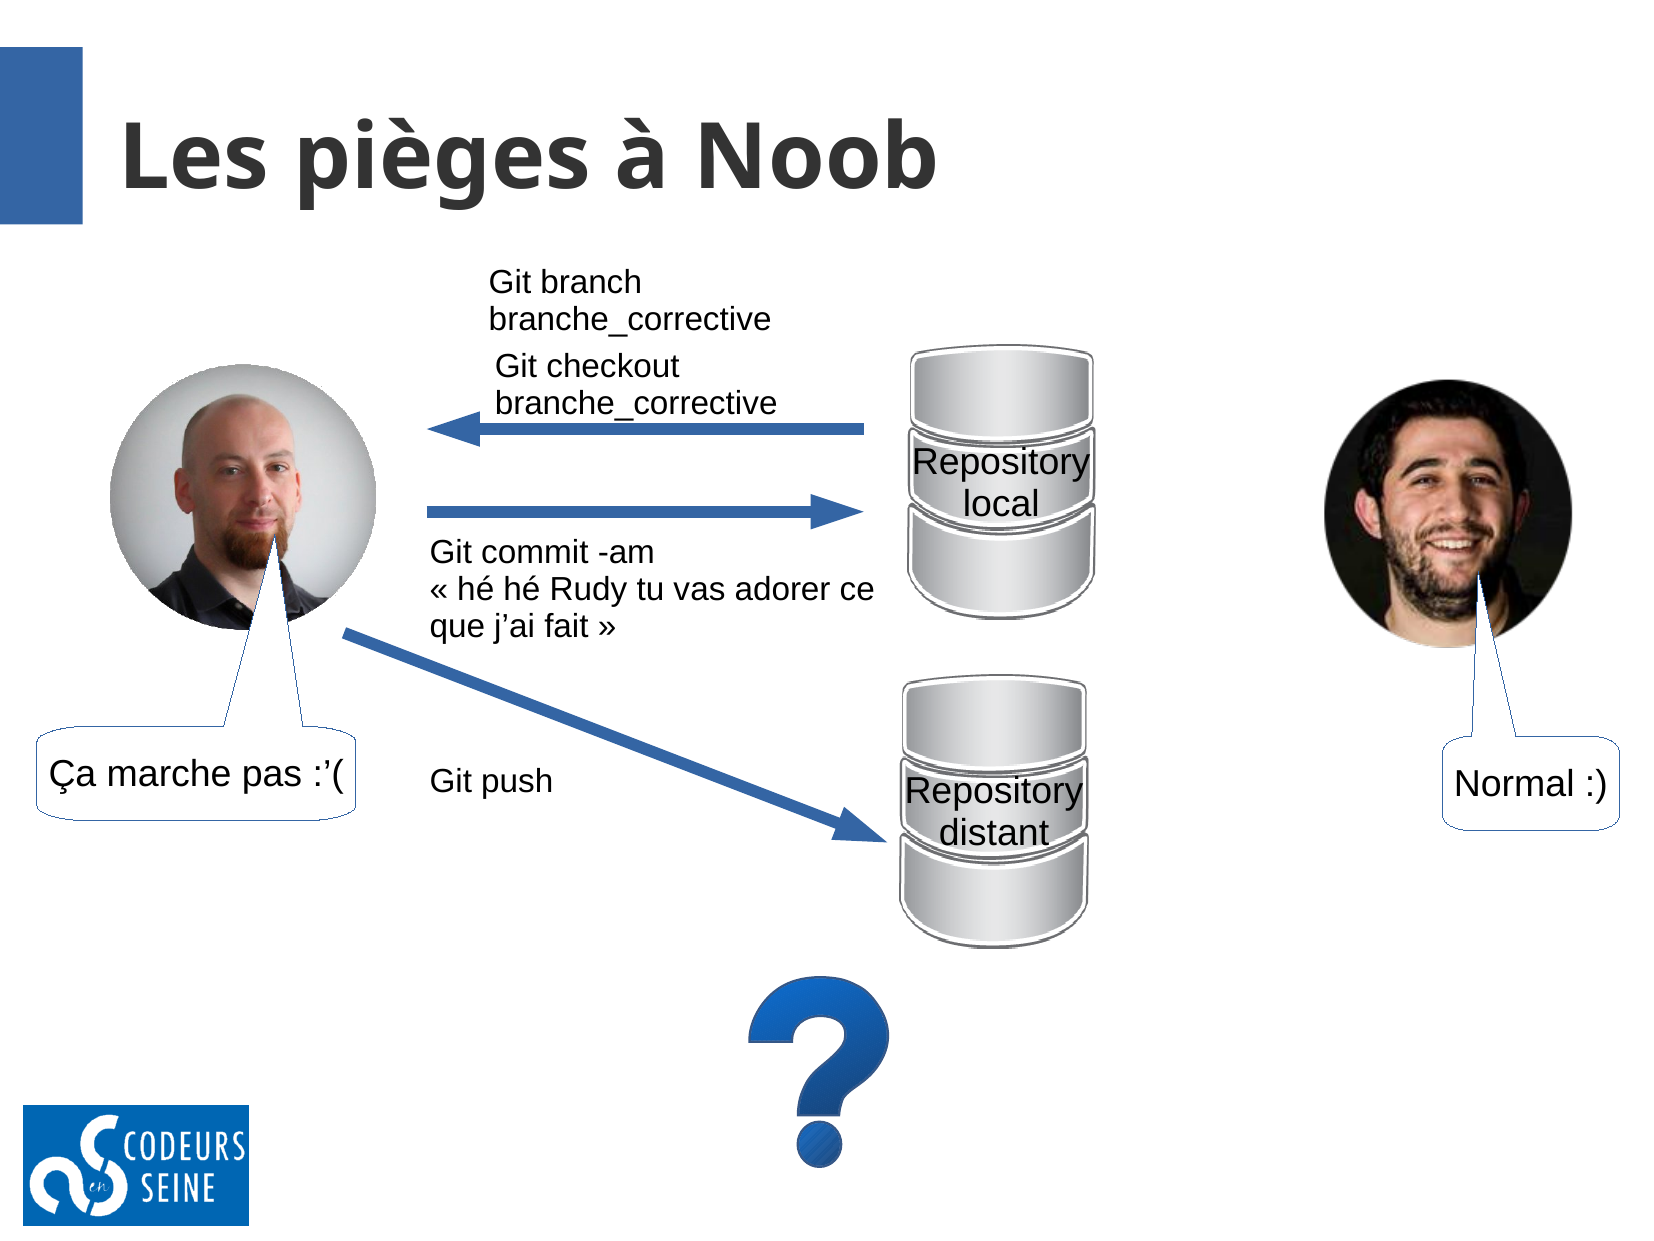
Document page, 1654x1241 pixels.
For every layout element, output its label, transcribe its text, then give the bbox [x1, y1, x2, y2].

text_box Git branch branche_corrective [473, 256, 787, 346]
text_box Git checkout branche_corrective [479, 340, 793, 430]
picture [23, 1105, 249, 1226]
picture [907, 344, 1096, 620]
picture [691, 674, 1089, 1205]
title Les pièges à Noob [118, 49, 1571, 257]
text_box Normal :) [1442, 571, 1620, 831]
text_box Git commit -am « hé hé Rudy tu vas adorer ce que j’ai fait » [414, 525, 970, 652]
picture [104, 358, 380, 633]
text_box Ça marche pas :’( [36, 534, 356, 821]
text_box Git push [414, 755, 770, 855]
picture [1312, 369, 1588, 654]
